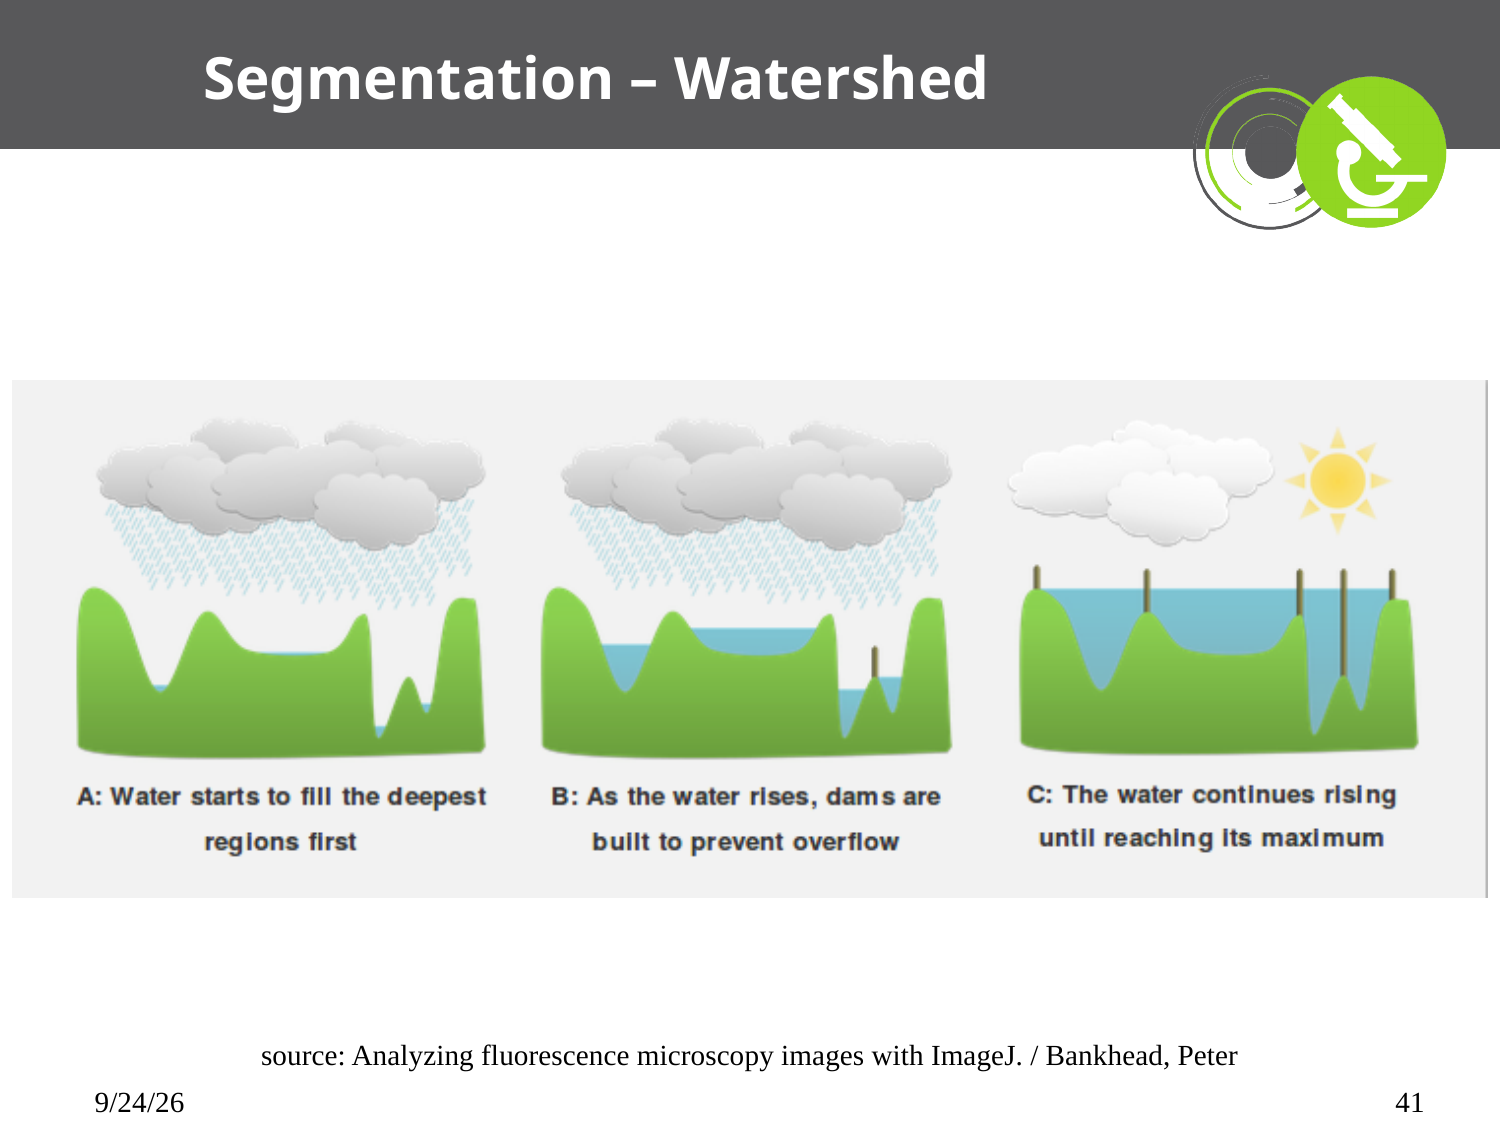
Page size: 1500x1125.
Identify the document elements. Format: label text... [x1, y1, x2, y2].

title Segmentation – Watershed [0, 0, 1193, 154]
picture [12, 380, 1488, 898]
picture [1188, 69, 1453, 236]
